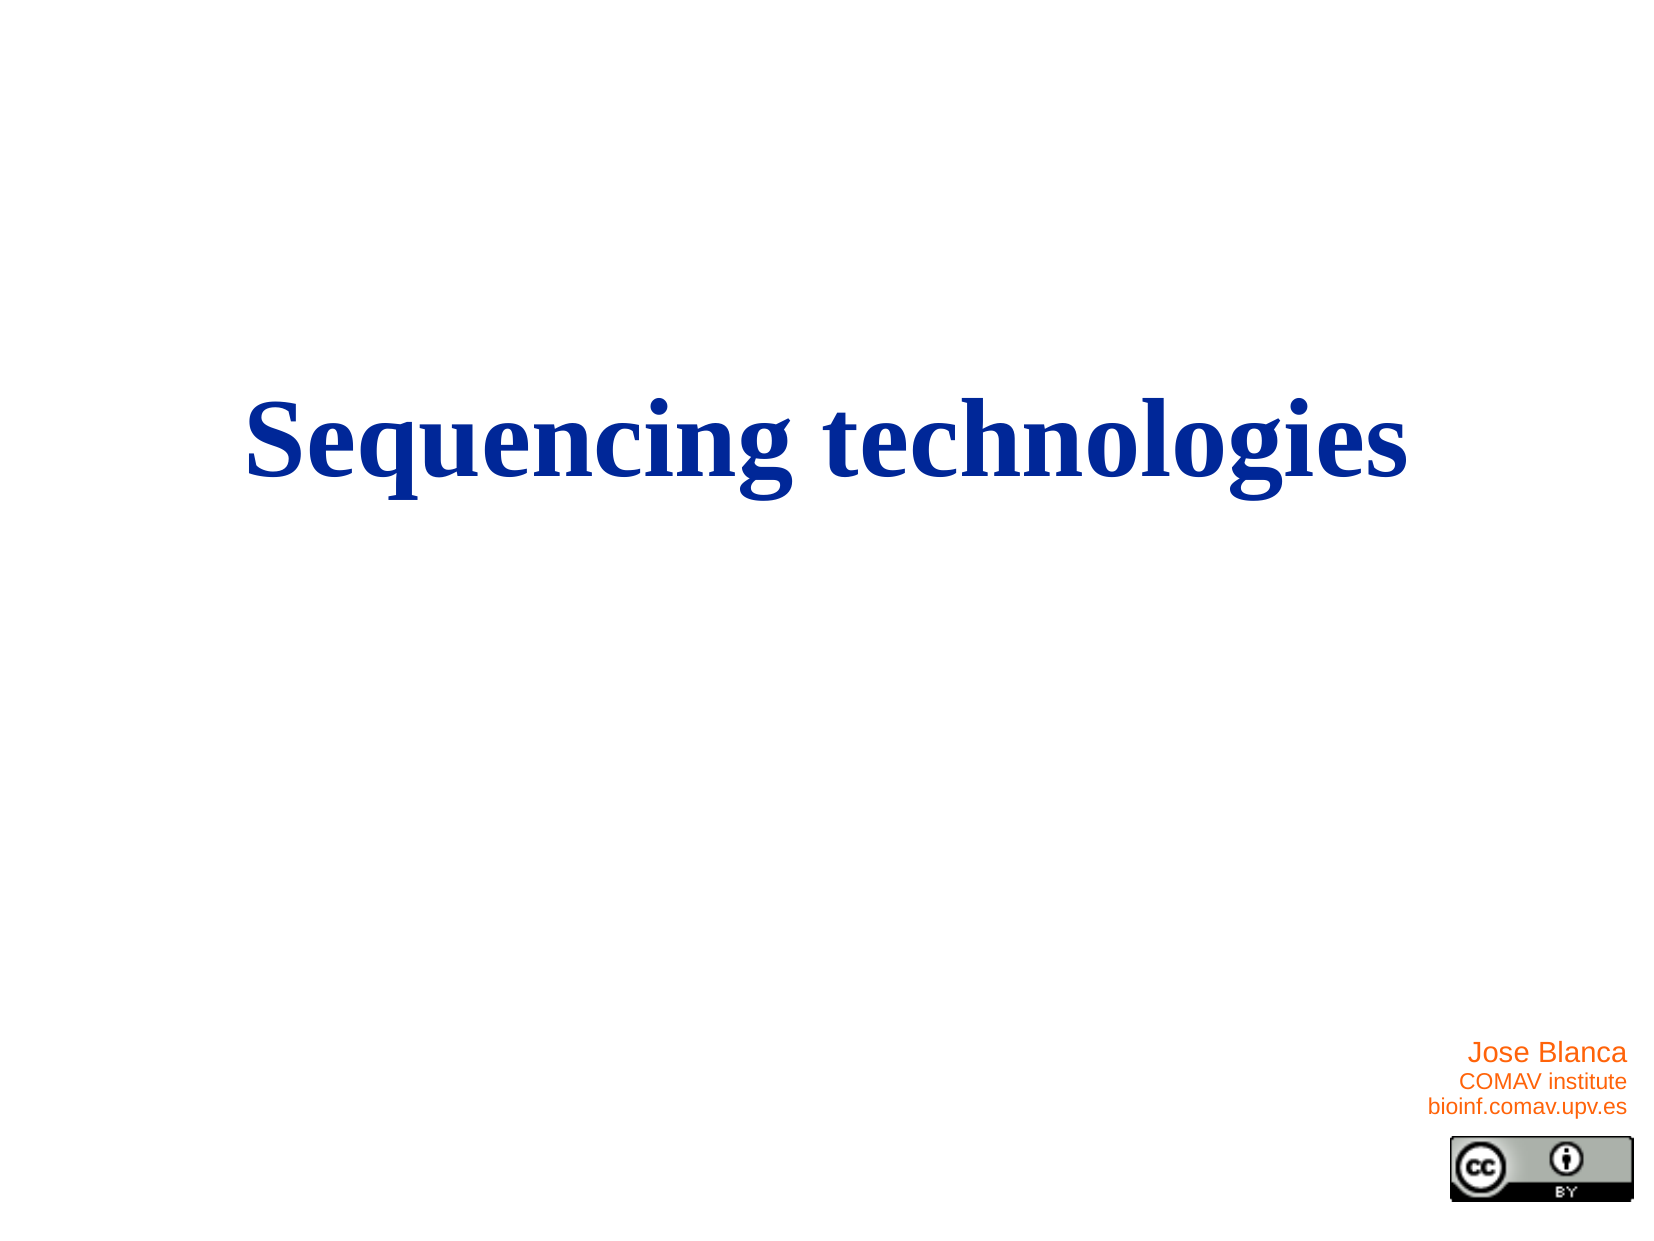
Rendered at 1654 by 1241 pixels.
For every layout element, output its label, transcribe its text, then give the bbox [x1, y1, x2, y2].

picture [1450, 1136, 1634, 1202]
title Sequencing technologies [82, 315, 1571, 563]
text_box Jose Blanca COMAV institute bioinf.comav.upv.es [1413, 1028, 1643, 1129]
